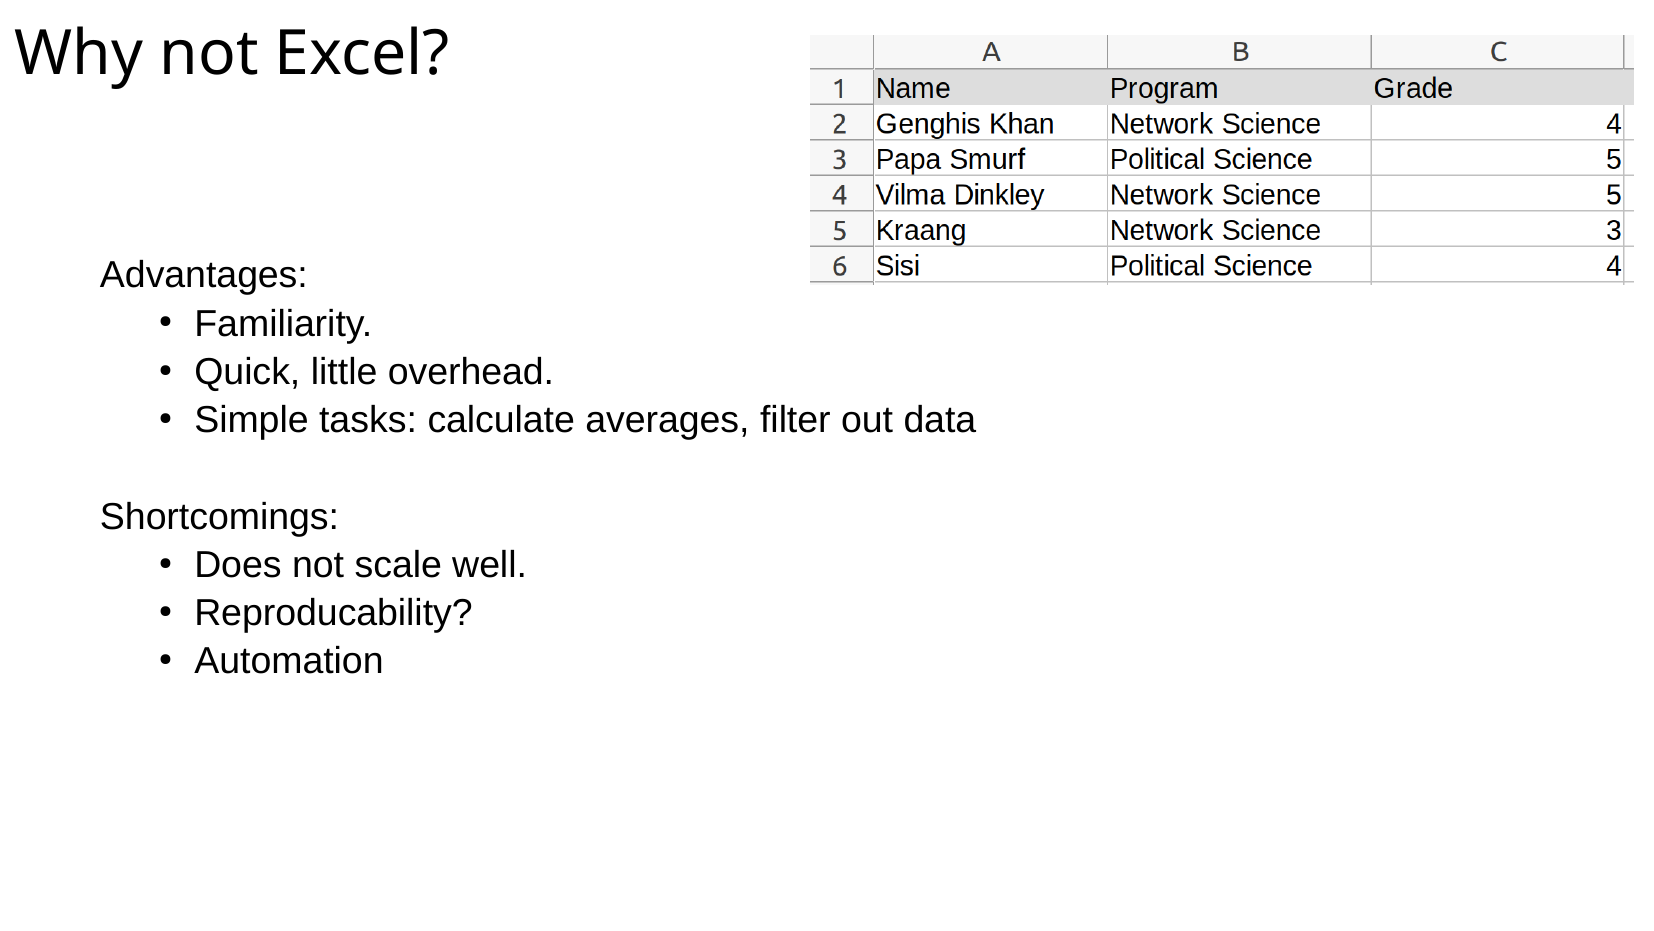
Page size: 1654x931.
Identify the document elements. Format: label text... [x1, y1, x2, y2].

picture [810, 35, 1634, 286]
text_box Advantages: Familiarity. Quick, little overhead. Simple tasks: calculate averages, filter out data Shortcomings: Does not scale well. Reproducability? Automation [85, 150, 1501, 829]
text_box Why not Excel? [0, 0, 1654, 89]
